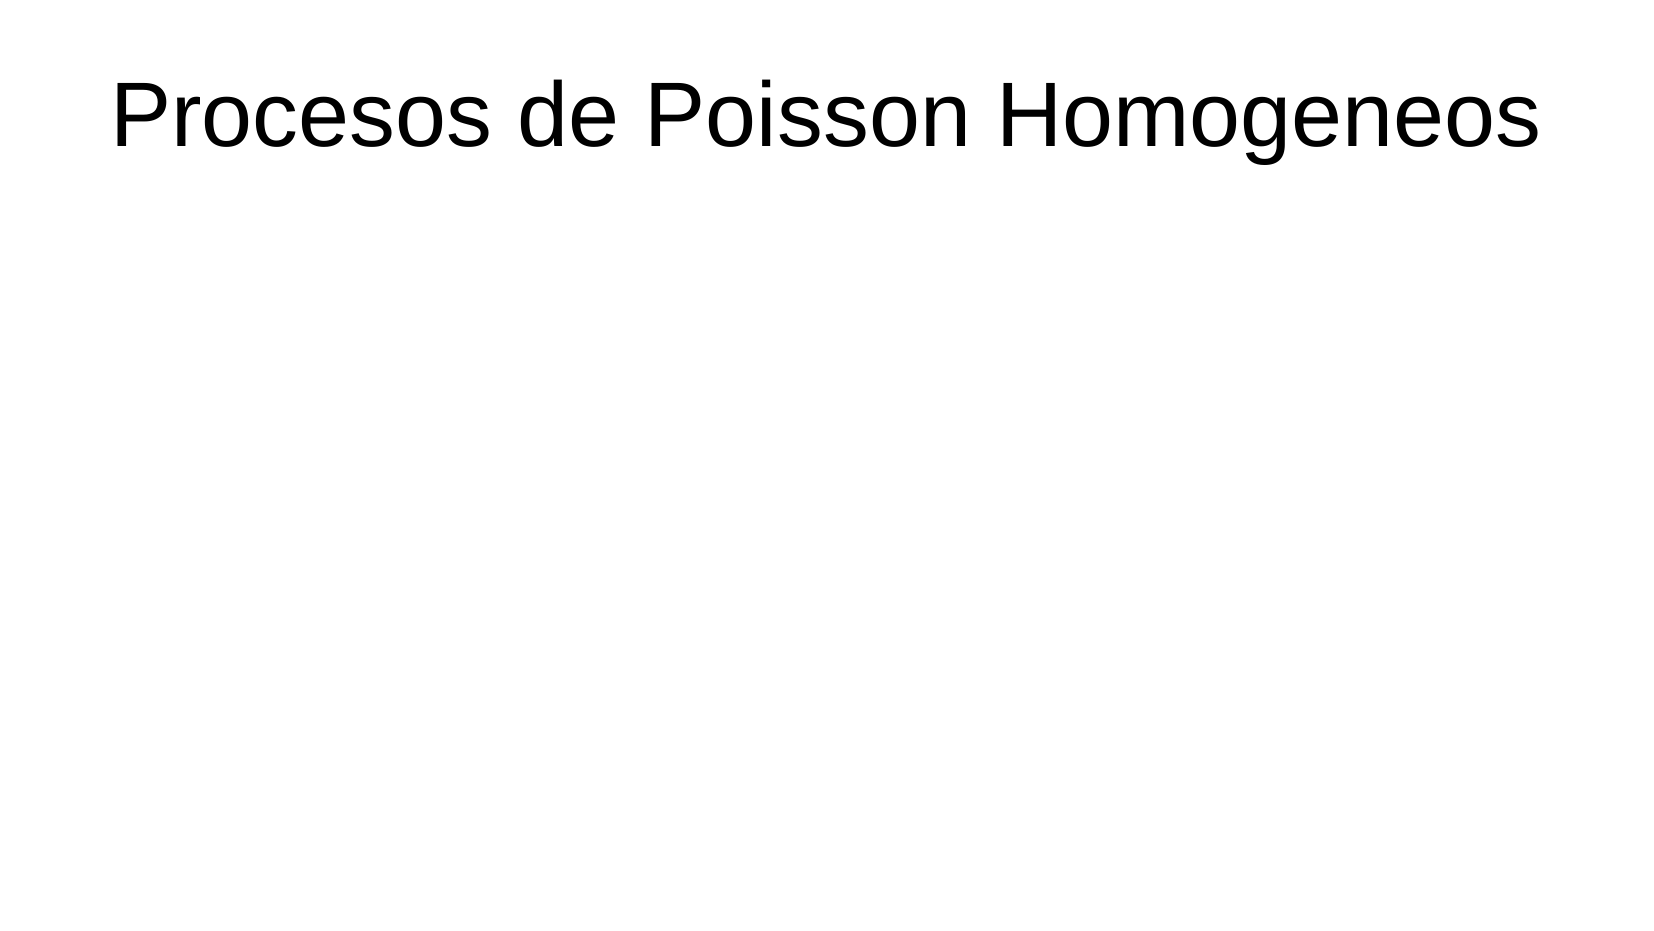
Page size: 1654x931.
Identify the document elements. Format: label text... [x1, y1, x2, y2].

title Procesos de Poisson Homogeneos [82, 37, 1571, 193]
